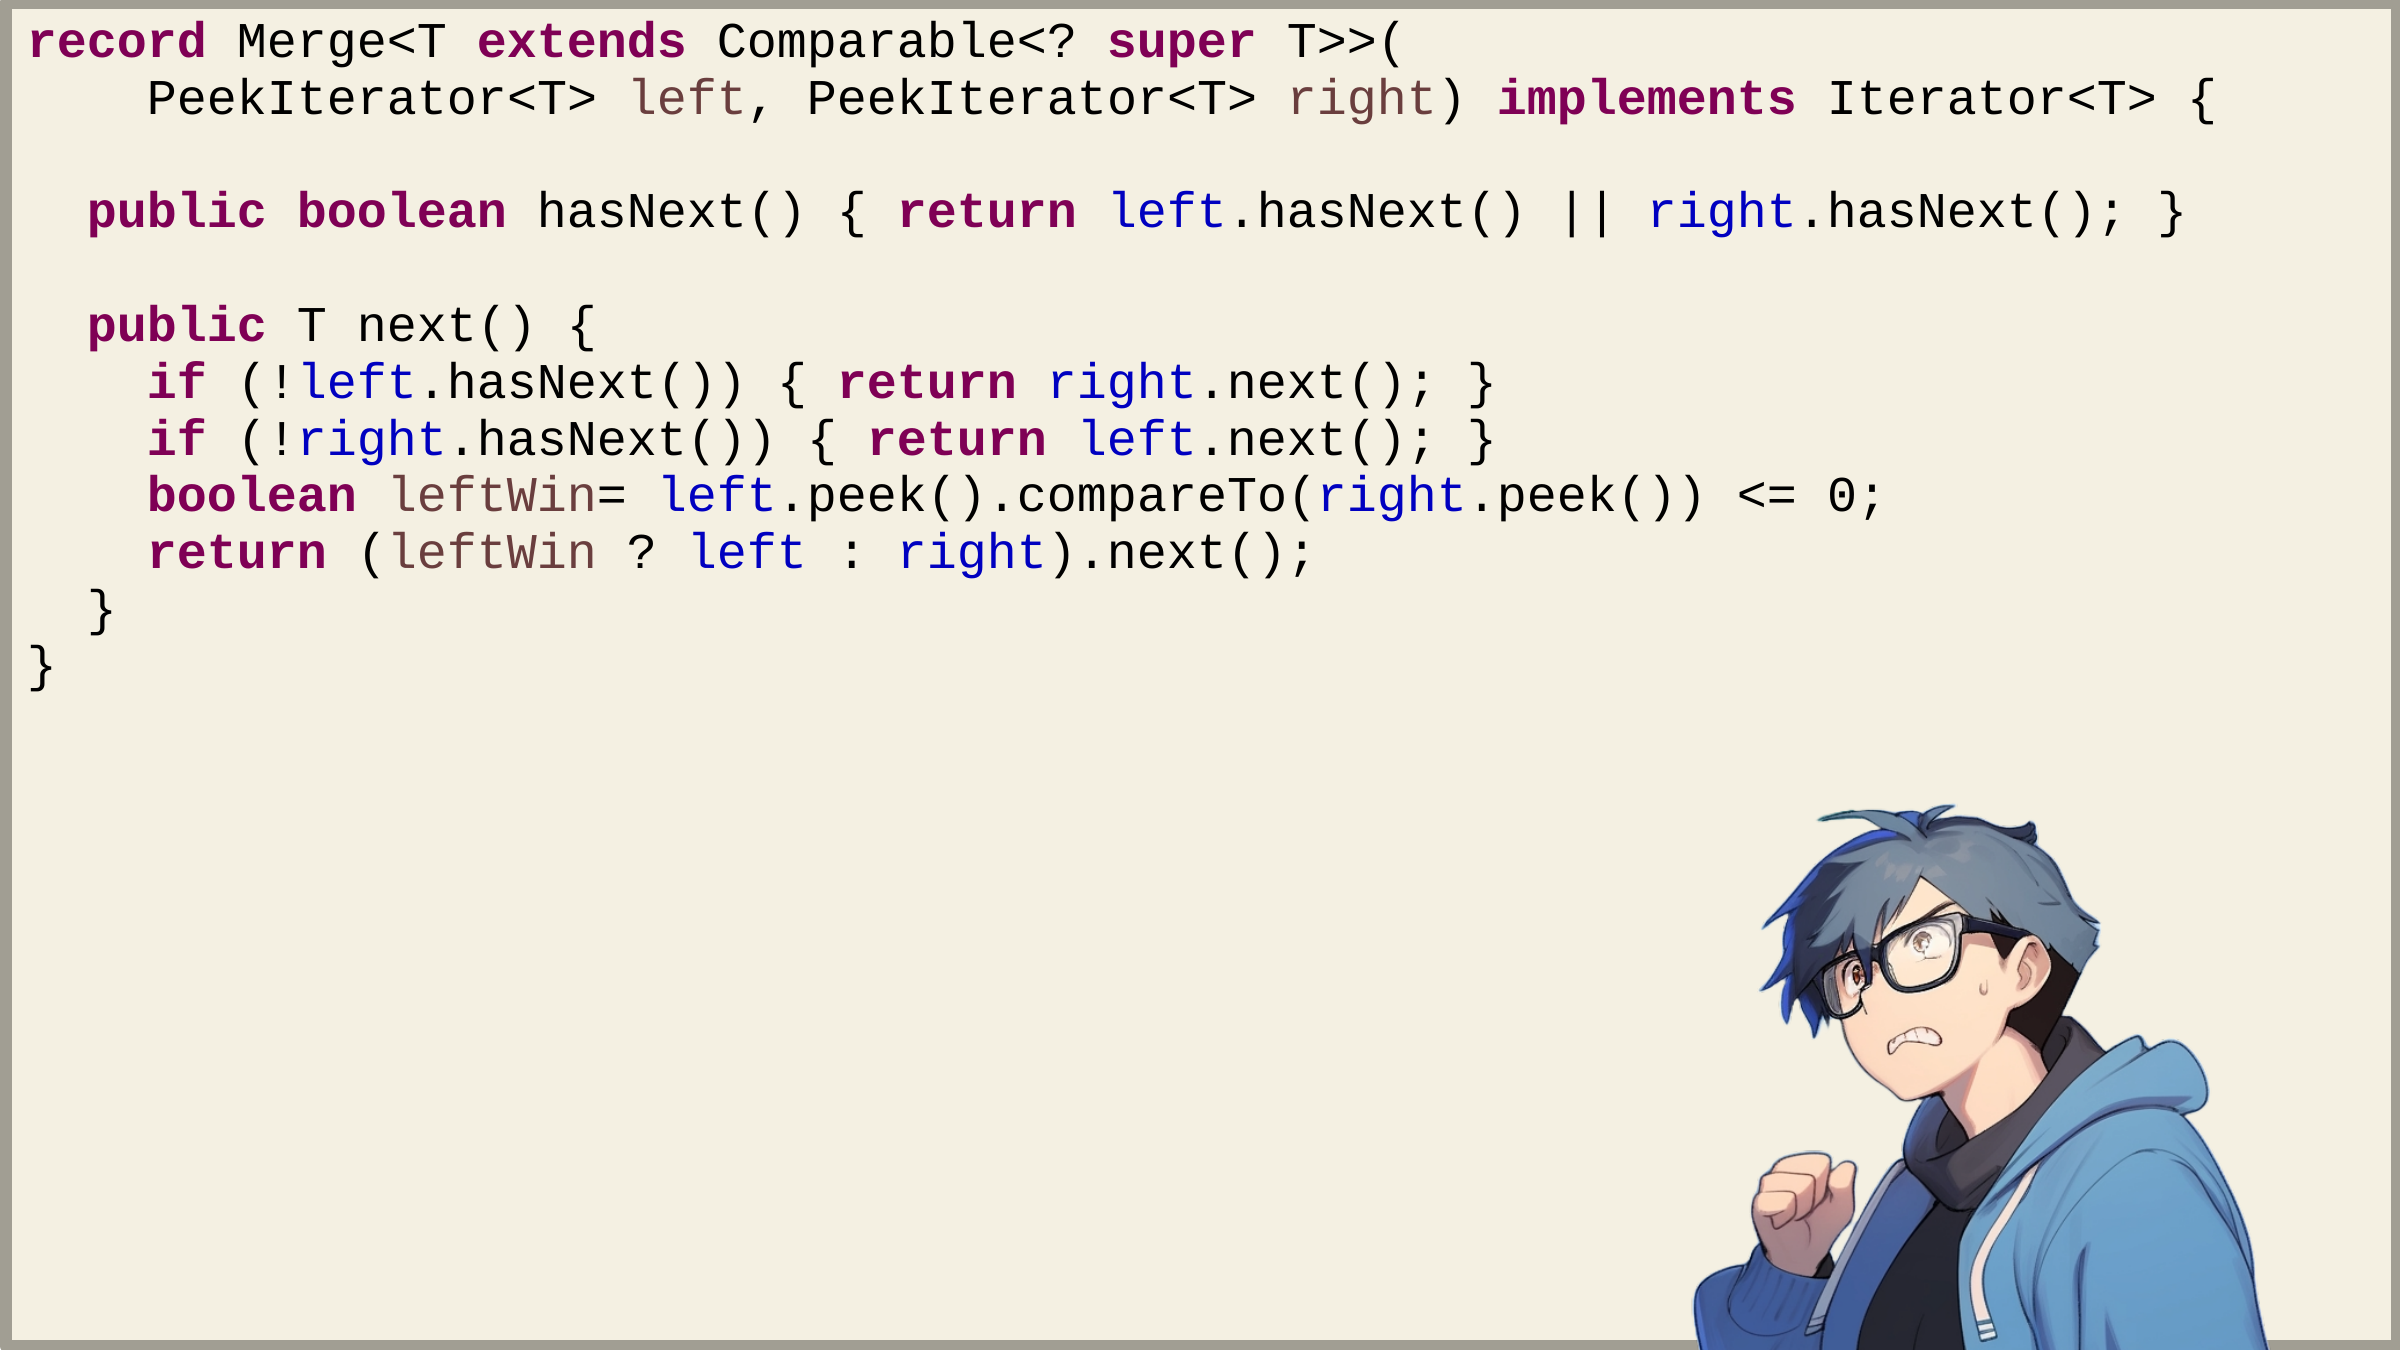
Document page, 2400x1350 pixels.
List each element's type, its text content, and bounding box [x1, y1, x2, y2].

picture [1649, 607, 2400, 1350]
text_box record Merge<T extends Comparable<? super T>>( PeekIterator<T> left, PeekIterator<T> right) implements Iterator<T> { public boolean hasNext() { return left.hasNext() || right.hasNext(); } public T next() { if (!left.hasNext()) { return right.next(); } if (!right.hasNext()) { return left.next(); } boolean leftWin= left.peek().compareTo(right.peek()) <= 0; return (leftWin ? left : right).next(); } } [5, 2, 2398, 1346]
